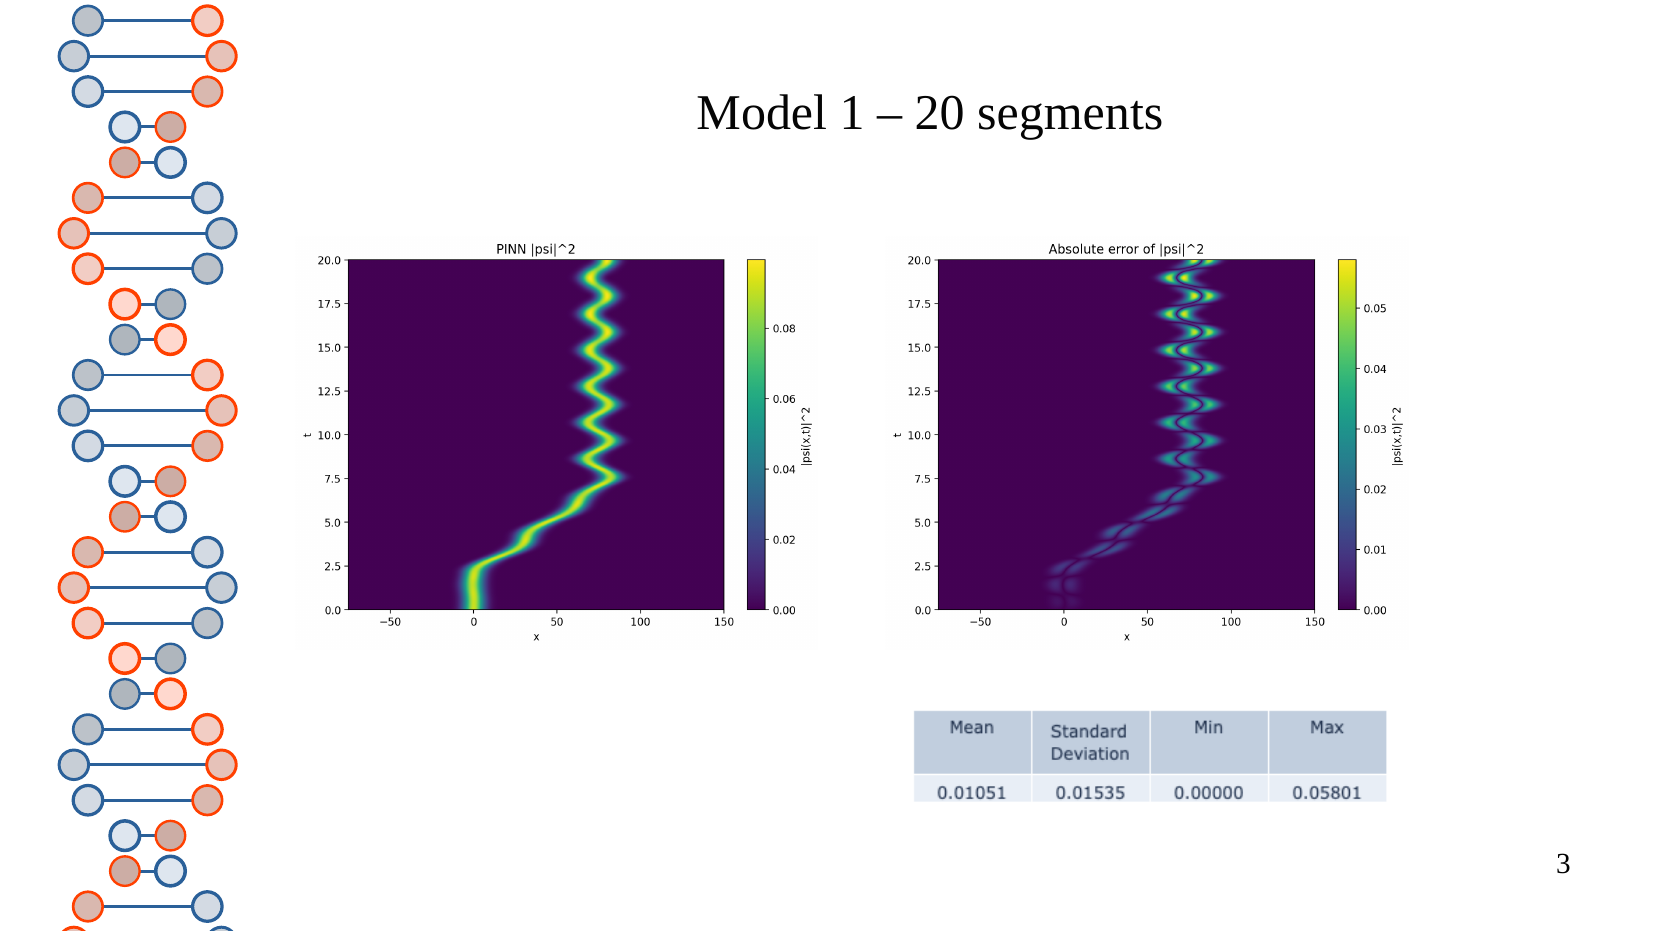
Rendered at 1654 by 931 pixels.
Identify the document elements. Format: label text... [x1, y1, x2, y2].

title Model 1 – 20 segments [265, 35, 1595, 189]
picture [295, 236, 818, 650]
picture [885, 236, 1409, 650]
picture [885, 693, 1413, 827]
